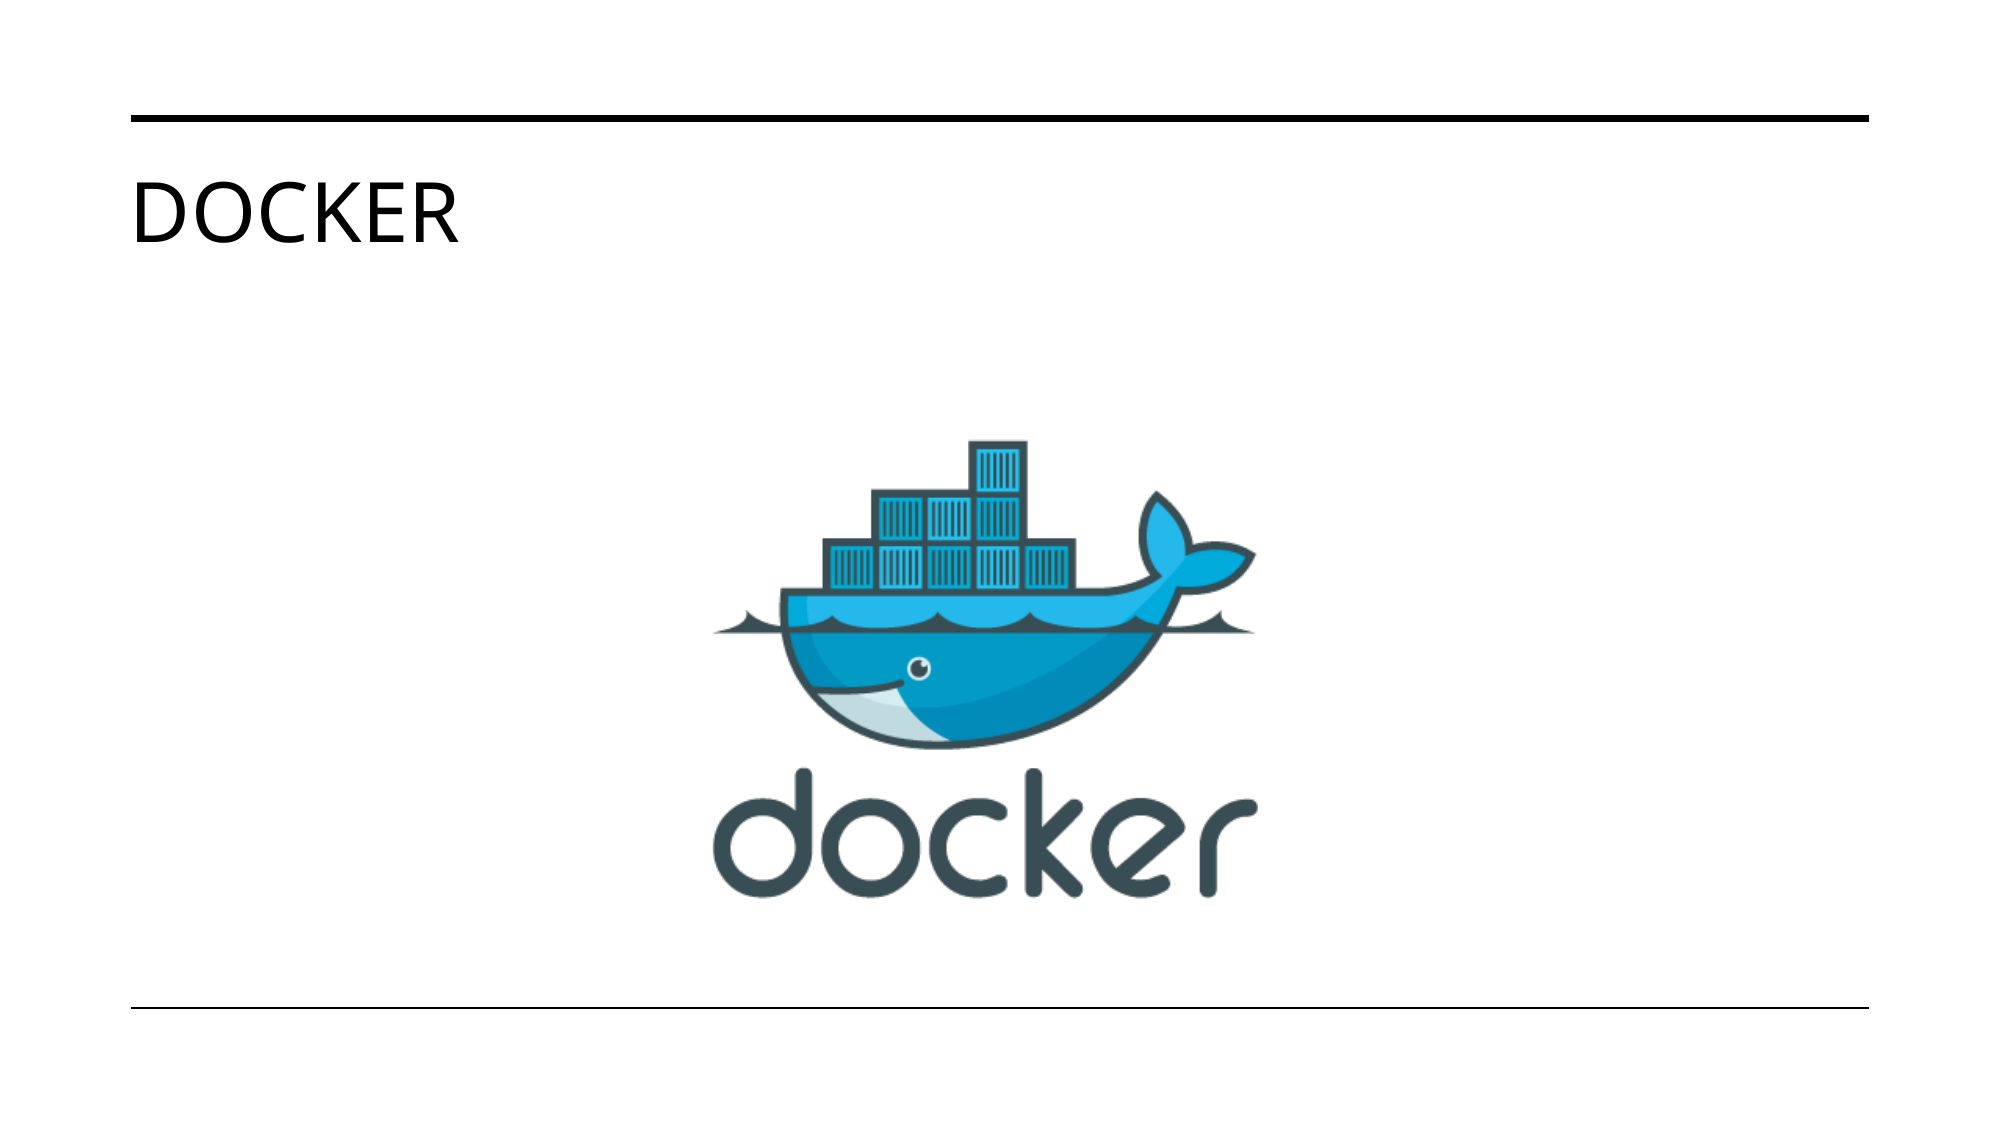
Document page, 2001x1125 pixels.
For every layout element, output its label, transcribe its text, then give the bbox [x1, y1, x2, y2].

title DOCKER [114, 151, 1869, 377]
picture [679, 415, 1305, 933]
